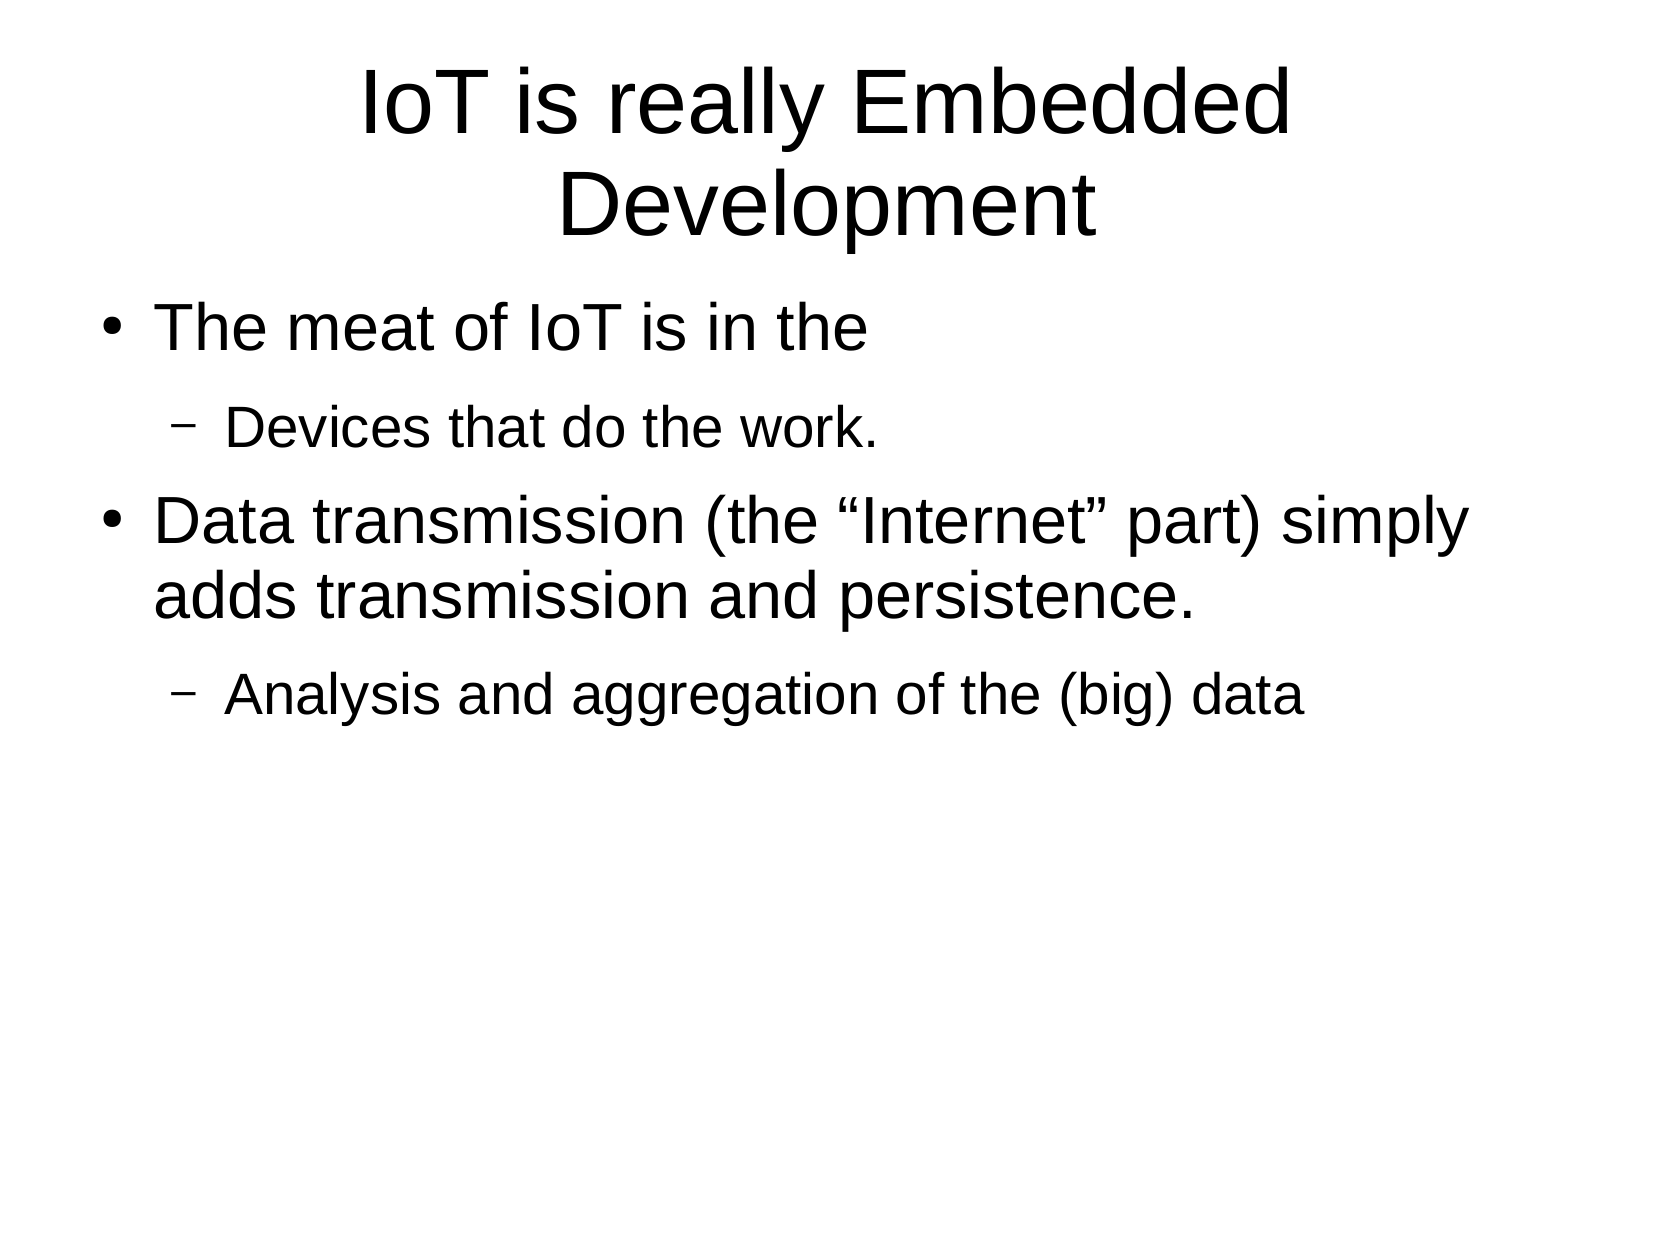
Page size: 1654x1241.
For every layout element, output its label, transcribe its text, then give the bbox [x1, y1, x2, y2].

title IoT is really Embedded Development [82, 49, 1571, 257]
list The meat of IoT is in the Devices that do the work. Data transmission (the “Internet” part) simply adds transmission and persistence. Analysis and aggregation of the (big) data [82, 290, 1571, 1010]
